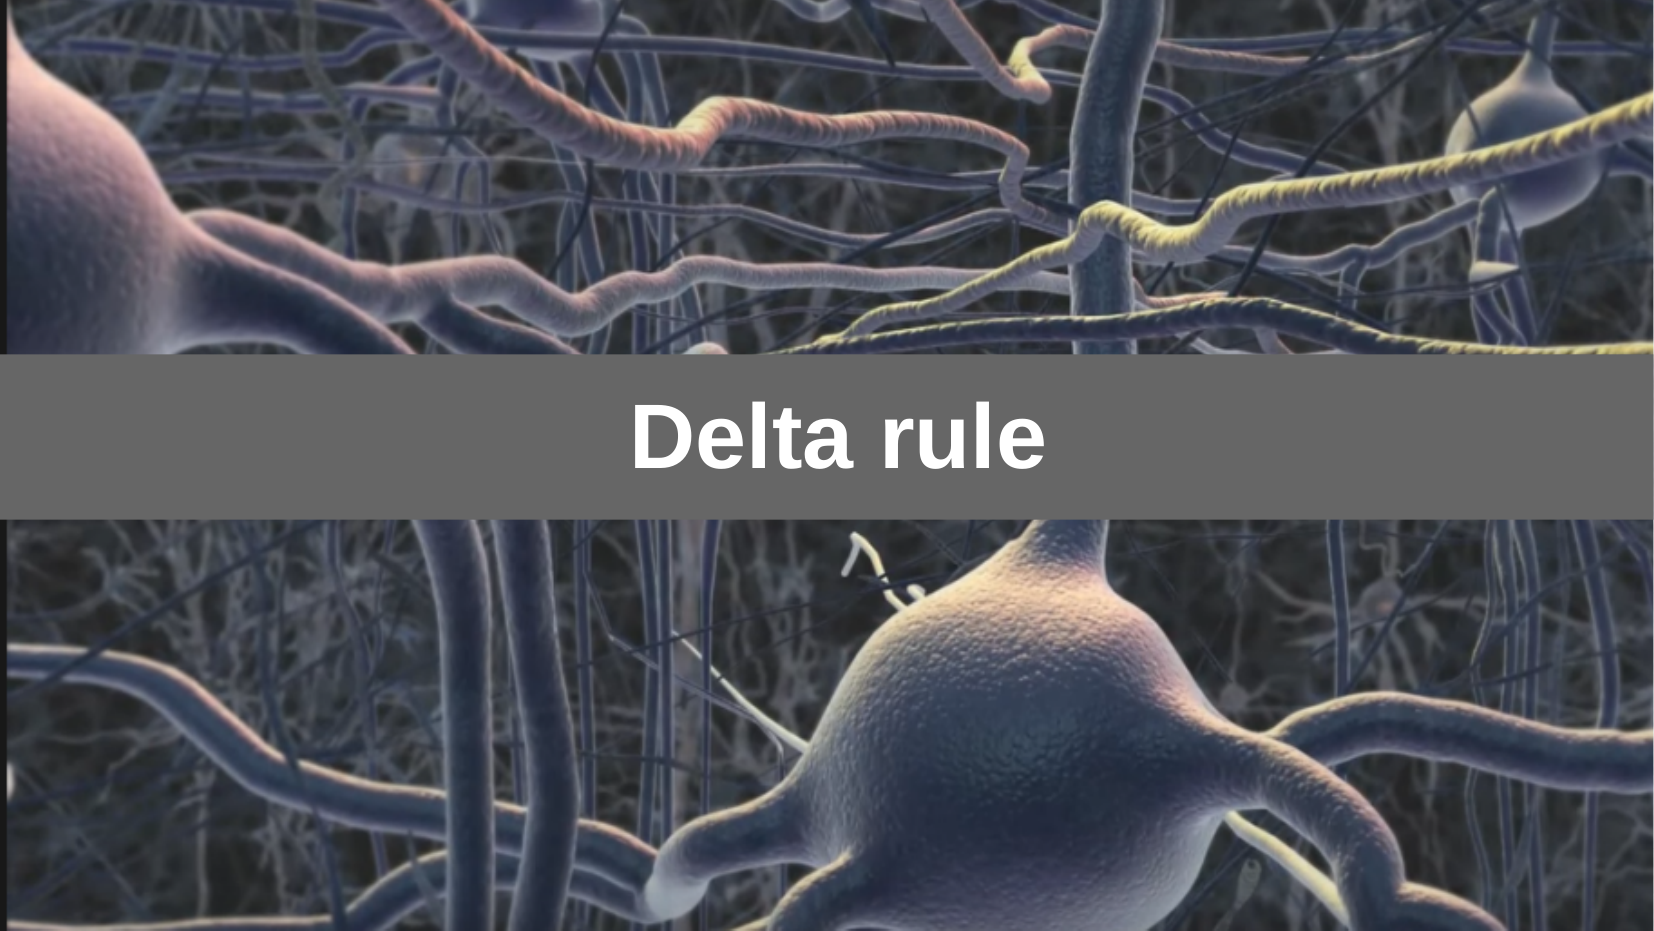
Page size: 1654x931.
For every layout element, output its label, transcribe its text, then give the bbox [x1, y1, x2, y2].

title Delta rule [0, 354, 1654, 520]
picture [0, 0, 1654, 354]
picture [0, 520, 1654, 931]
